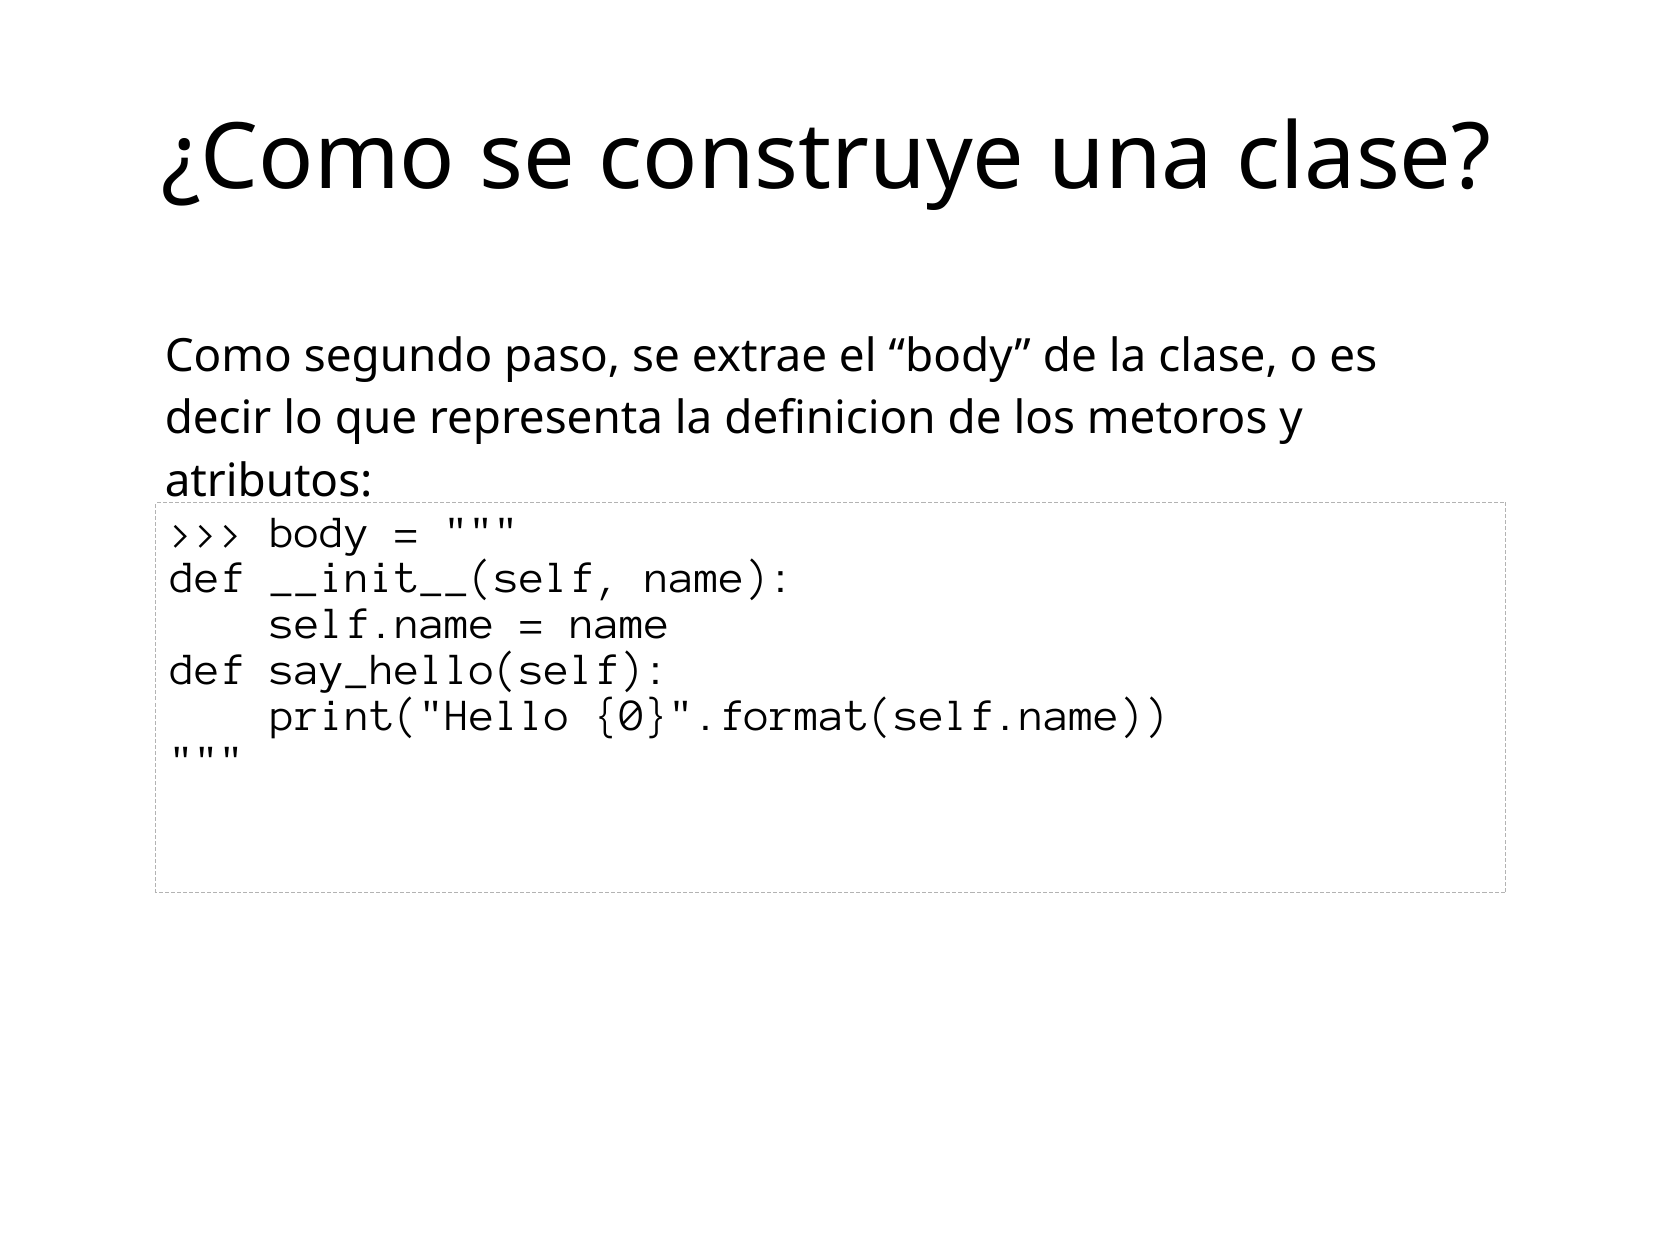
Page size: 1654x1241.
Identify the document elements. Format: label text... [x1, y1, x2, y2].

text_box >>> body = """ def __init__(self, name): self.name = name def say_hello(self): print("Hello {0}".format(self.name)) """ [155, 502, 1506, 792]
text_box Como segundo paso, se extrae el “body” de la clase, o es decir lo que representa la definicion de los metoros y atributos: [150, 315, 1501, 451]
title ¿Como se construye una clase? [82, 49, 1571, 257]
